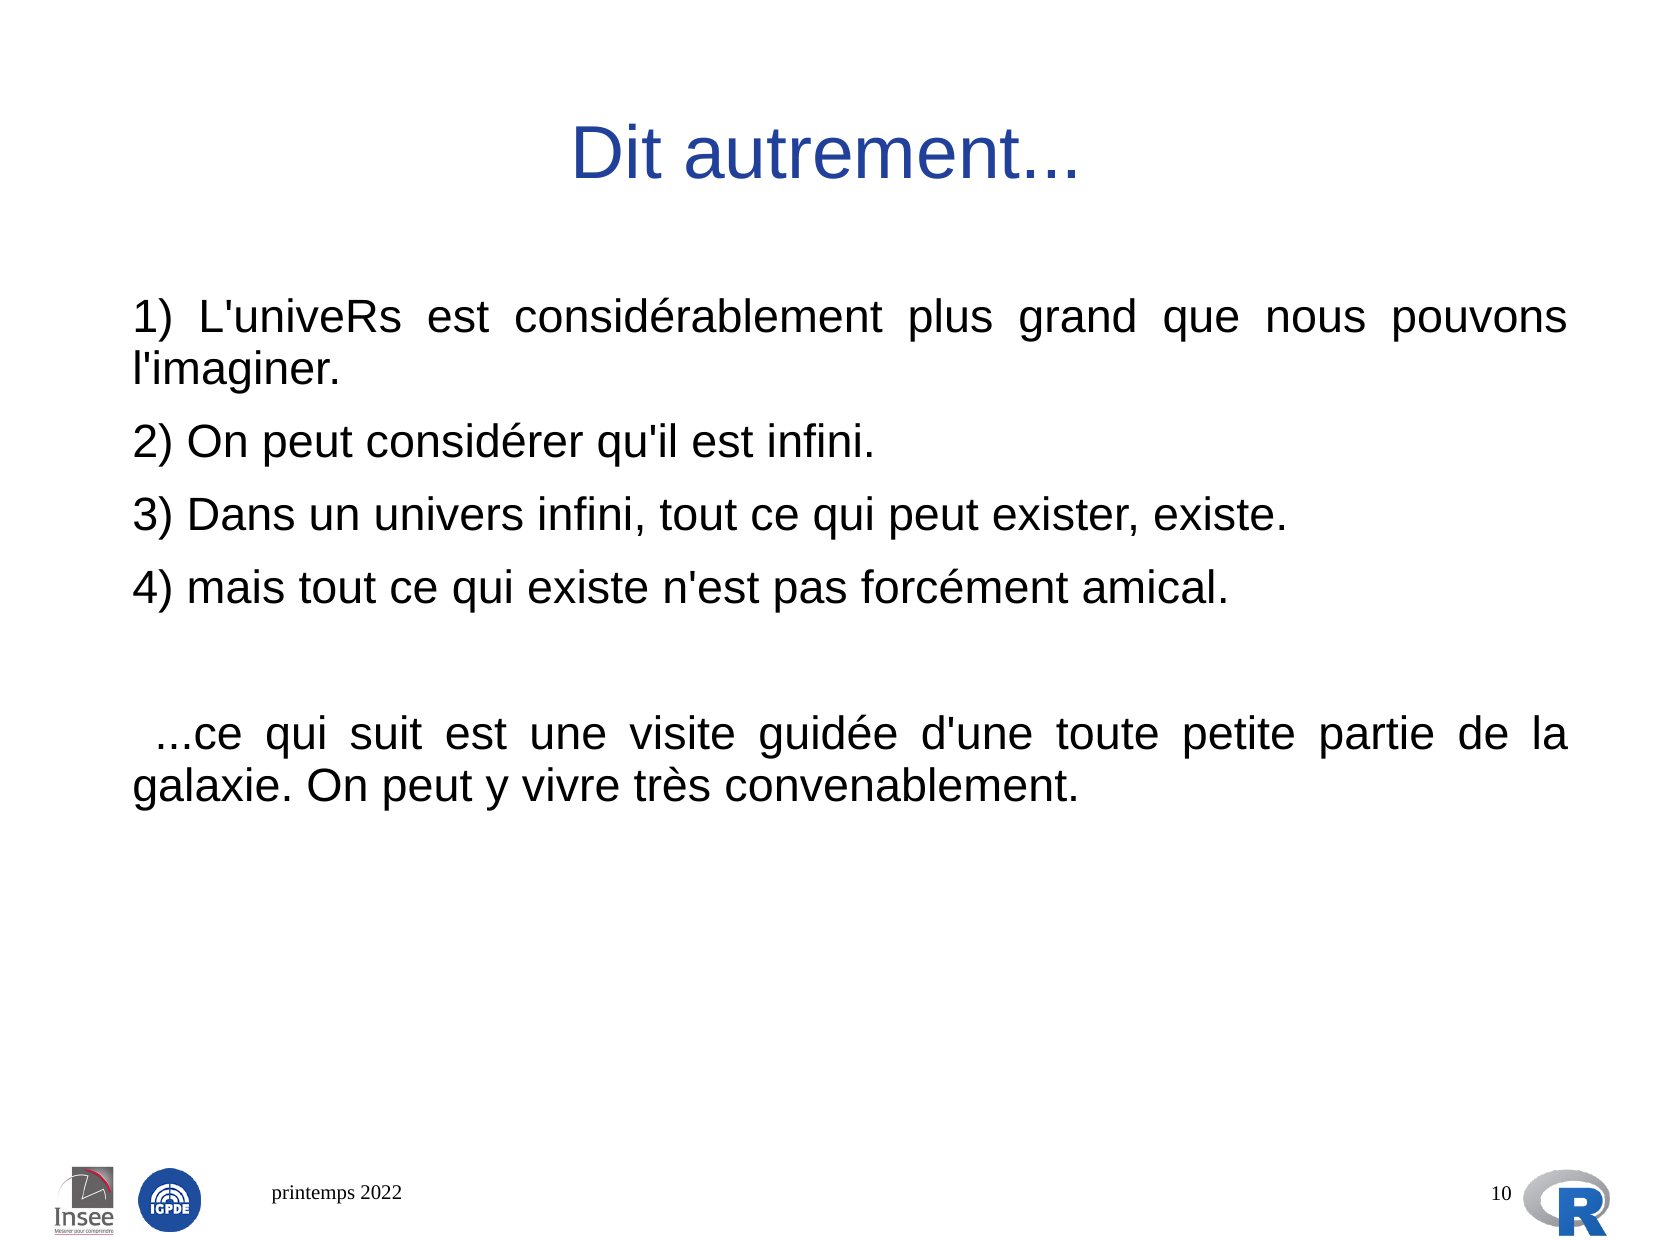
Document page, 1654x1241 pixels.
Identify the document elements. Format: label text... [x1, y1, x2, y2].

picture [47, 1163, 120, 1236]
picture [138, 1168, 201, 1232]
picture [1523, 1169, 1610, 1236]
list 1) L'univeRs est considérablement plus grand que nous pouvons l'imaginer. 2) On peut considérer qu'il est infini. 3) Dans un univers infini, tout ce qui peut exister, existe. 4) mais tout ce qui existe n'est pas forcément amical. ...ce qui suit est une visite guidée d'une toute petite partie de la galaxie. On peut y vivre très convenablement. [82, 290, 1571, 815]
title Dit autrement... [82, 49, 1571, 257]
